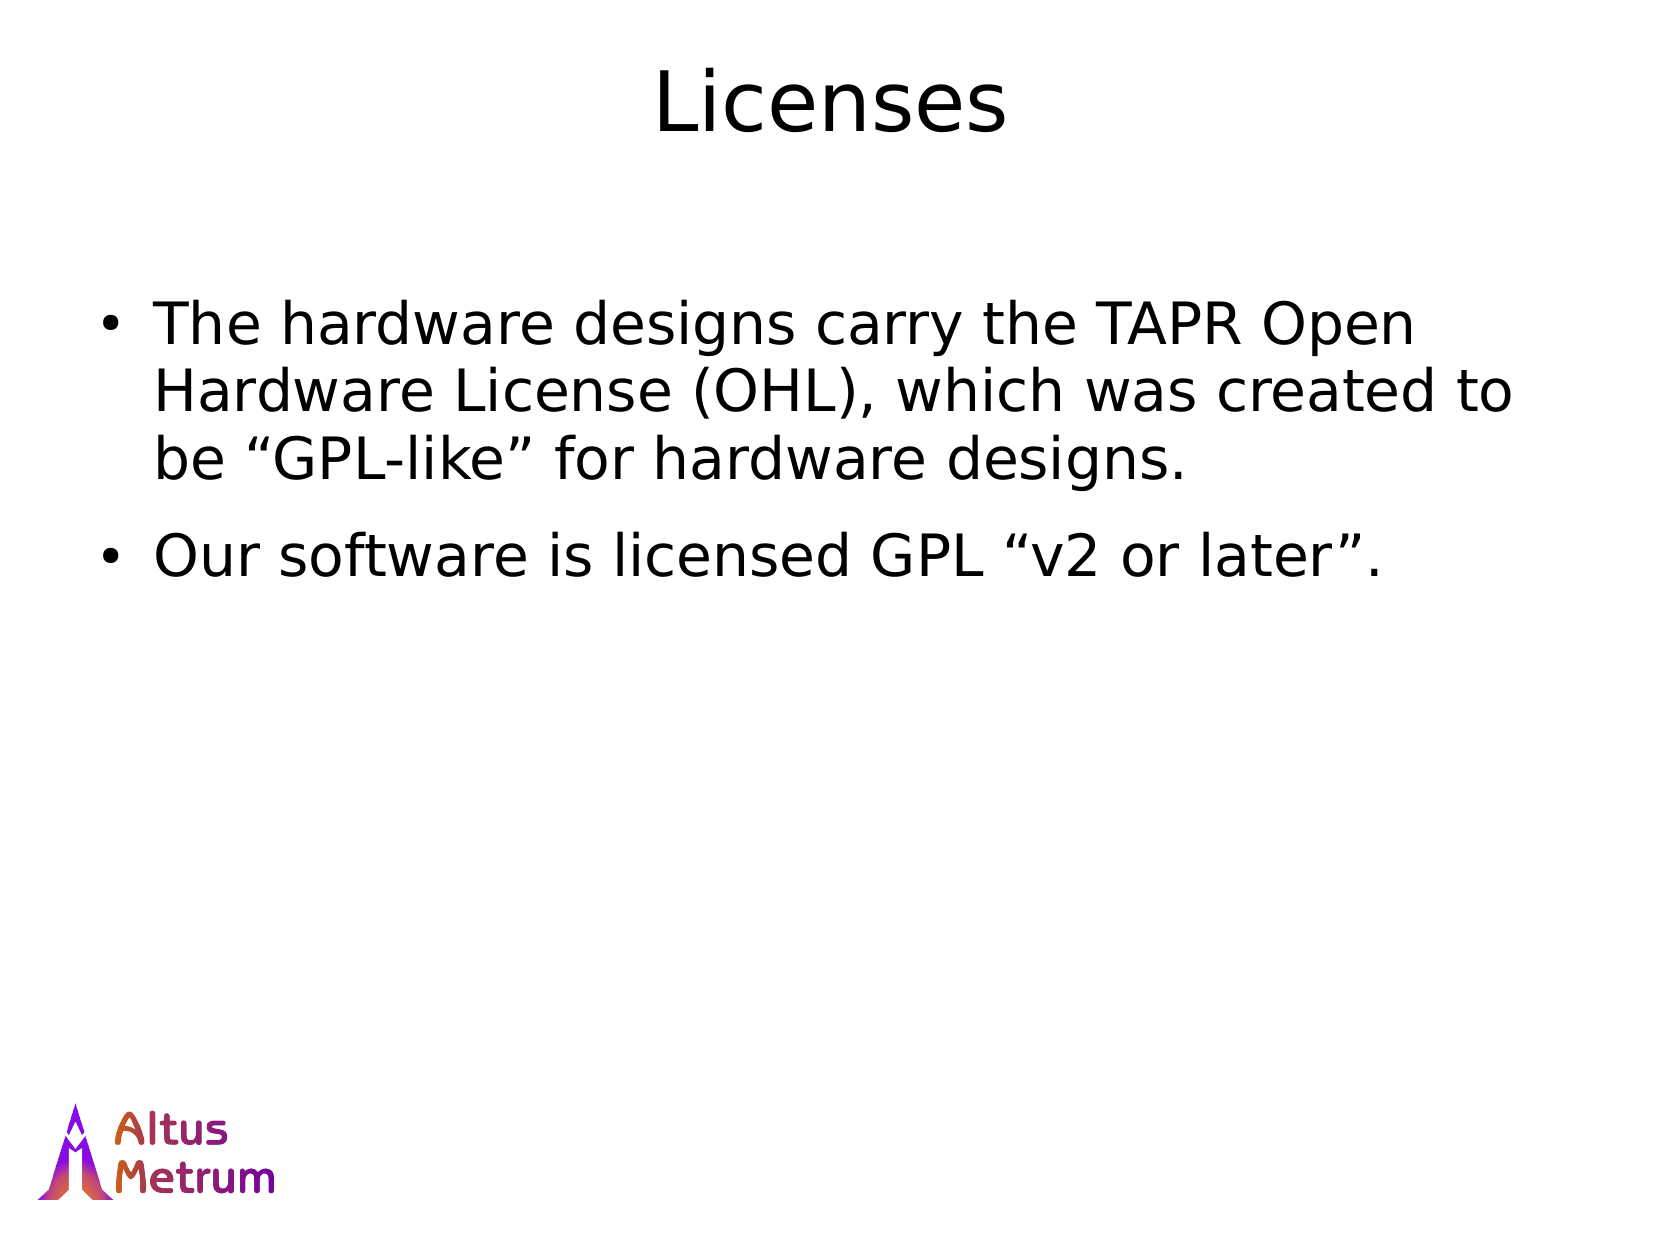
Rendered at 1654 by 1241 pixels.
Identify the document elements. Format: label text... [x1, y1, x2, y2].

picture [37, 1103, 274, 1200]
list The hardware designs carry the TAPR Open Hardware License (OHL), which was created to be “GPL-like” for hardware designs. Our software is licensed GPL “v2 or later”. [82, 290, 1571, 1094]
title Licenses [86, 17, 1576, 188]
